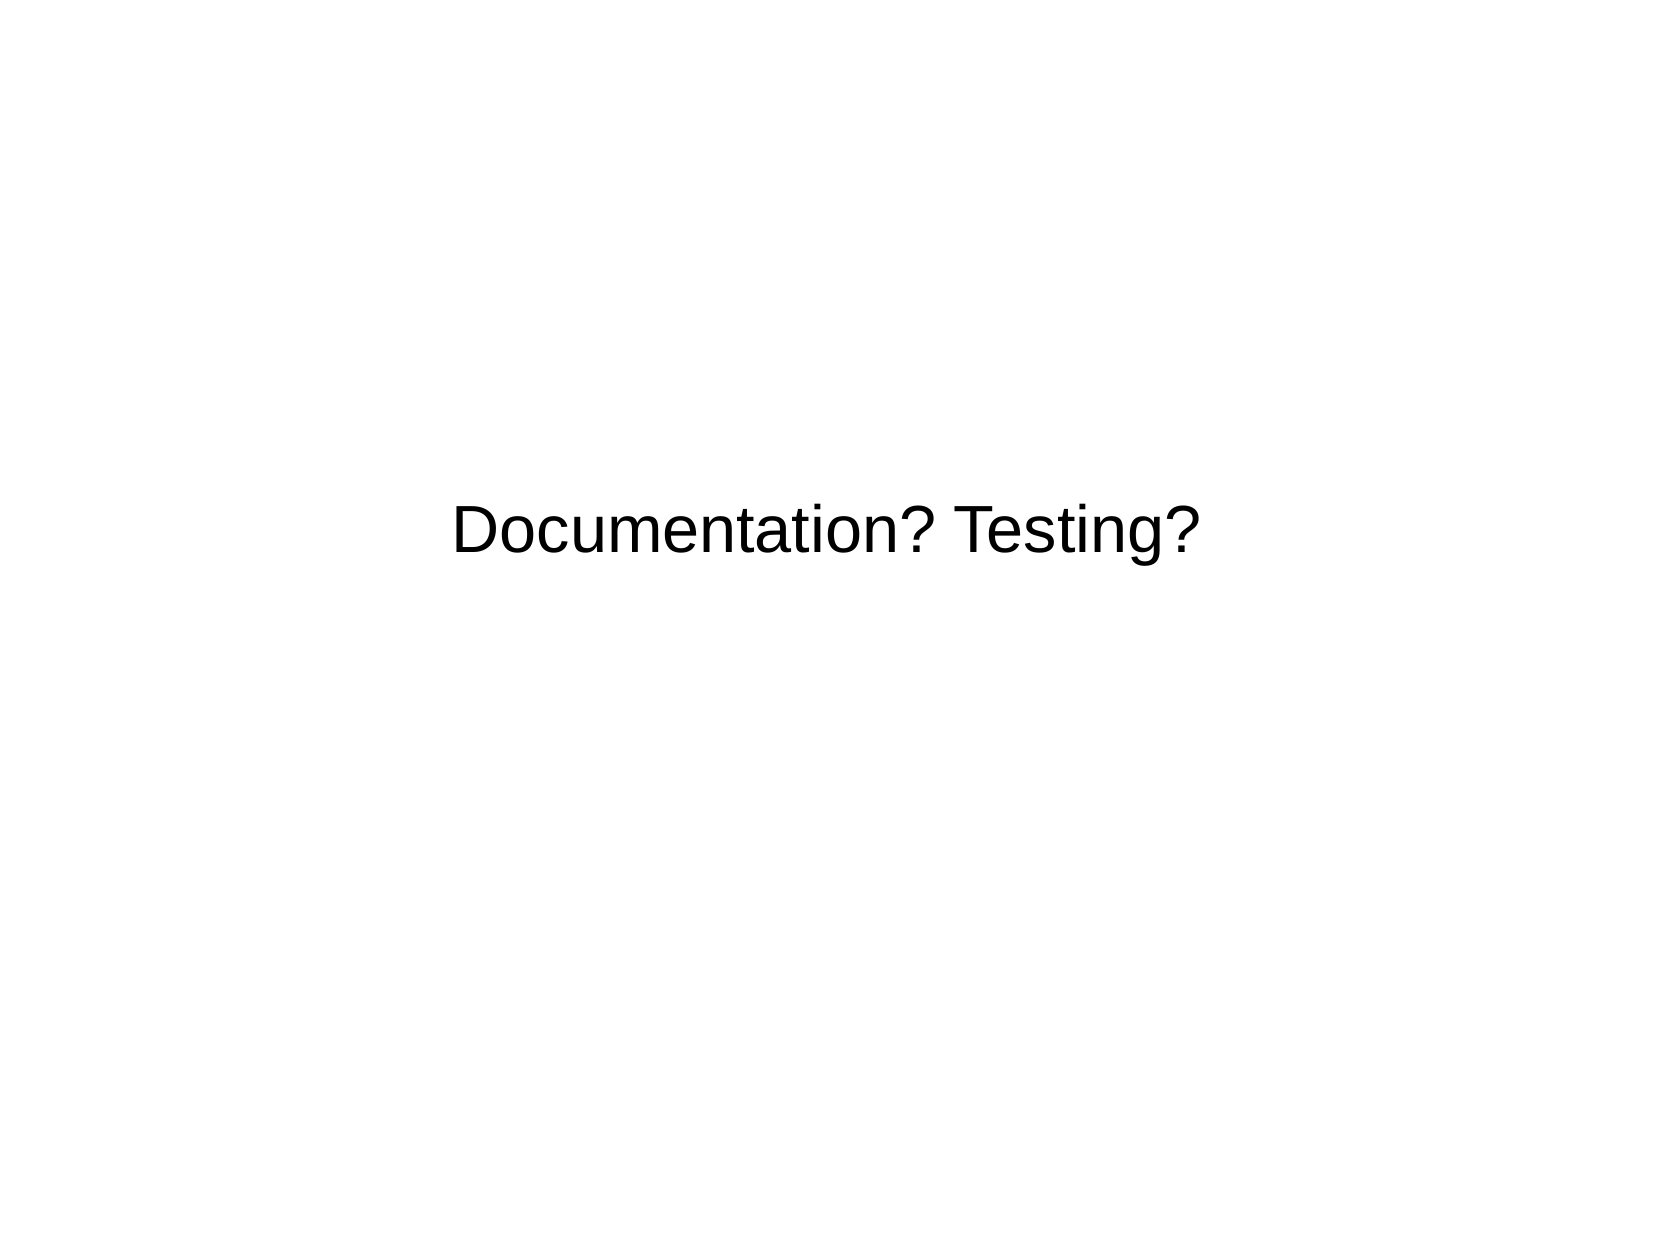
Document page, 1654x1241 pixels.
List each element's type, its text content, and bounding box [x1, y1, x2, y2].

subtitle Documentation? Testing? [82, 49, 1571, 1010]
